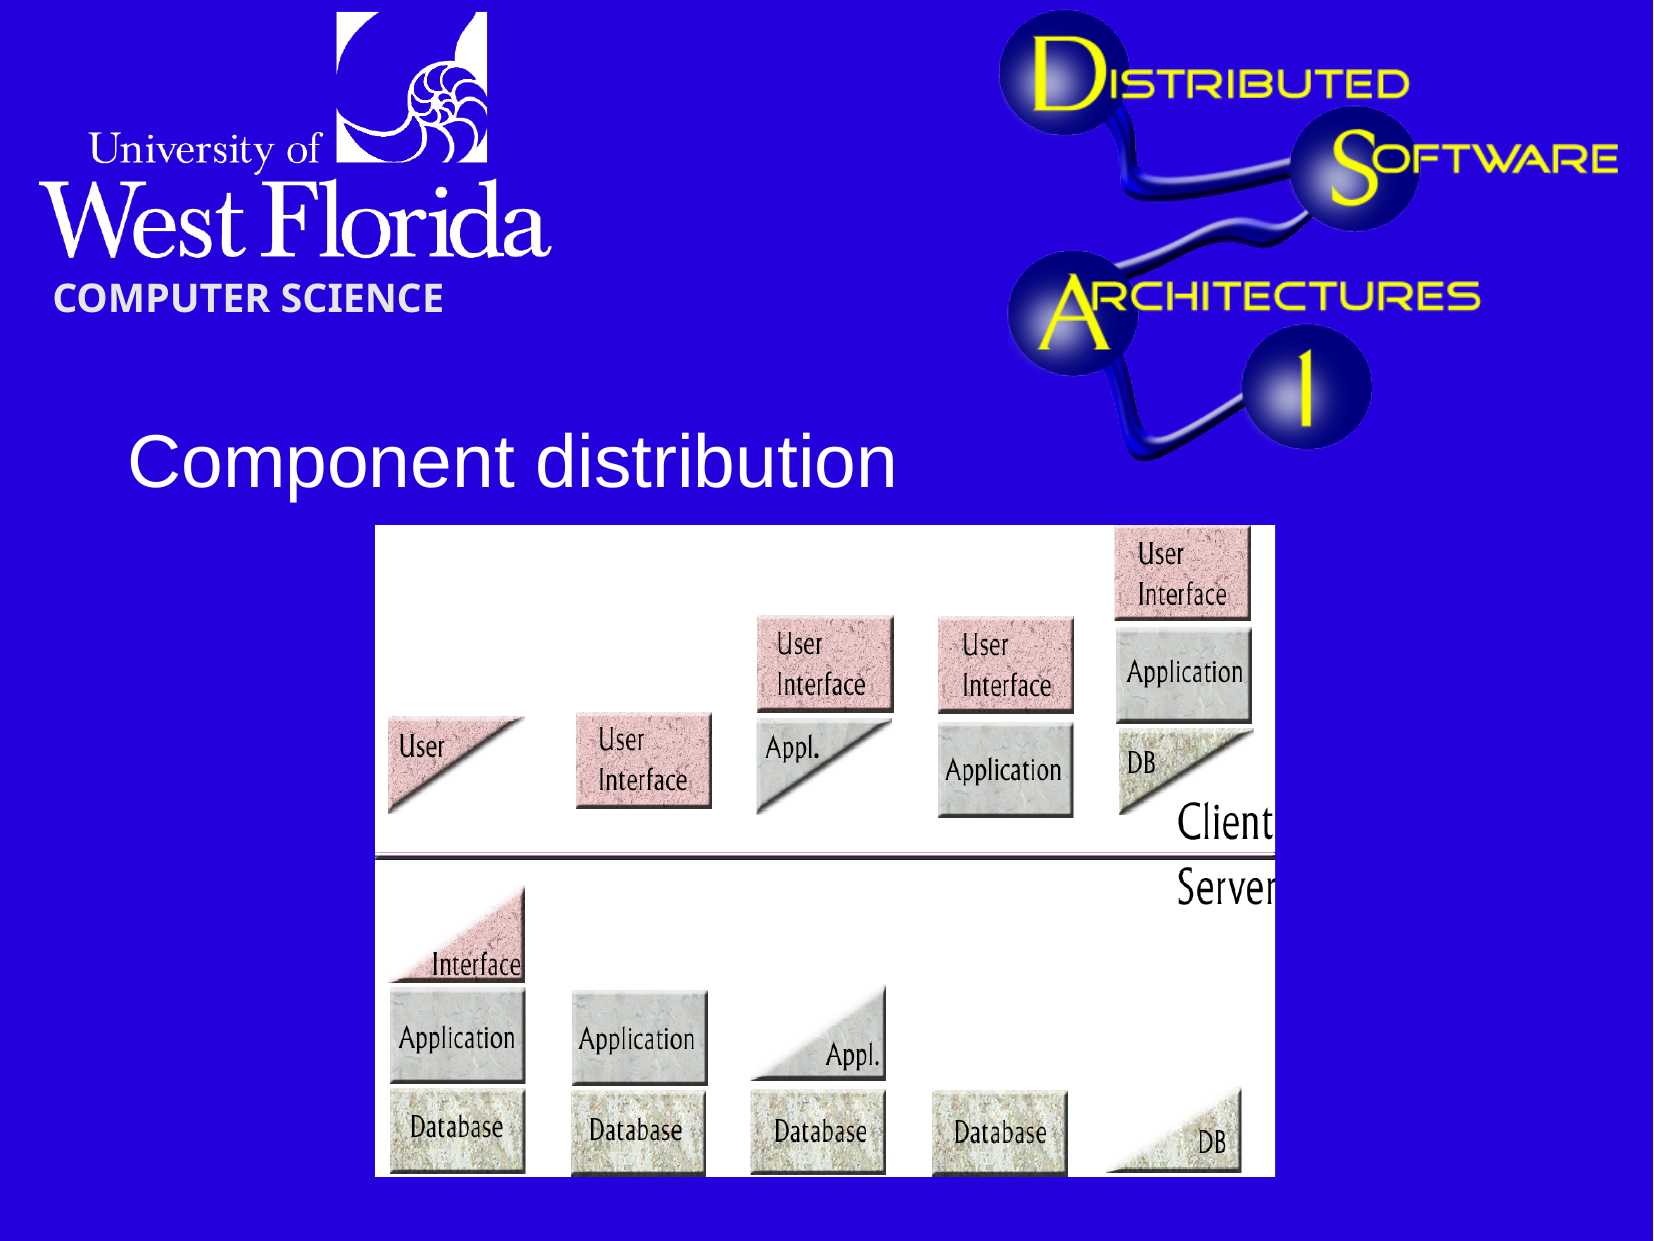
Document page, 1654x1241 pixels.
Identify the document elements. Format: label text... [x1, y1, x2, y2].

picture [910, 0, 1653, 506]
picture [37, 0, 559, 262]
picture [375, 525, 1276, 1177]
text_box Component distribution [112, 412, 1613, 512]
text_box COMPUTER SCIENCE [37, 262, 563, 334]
